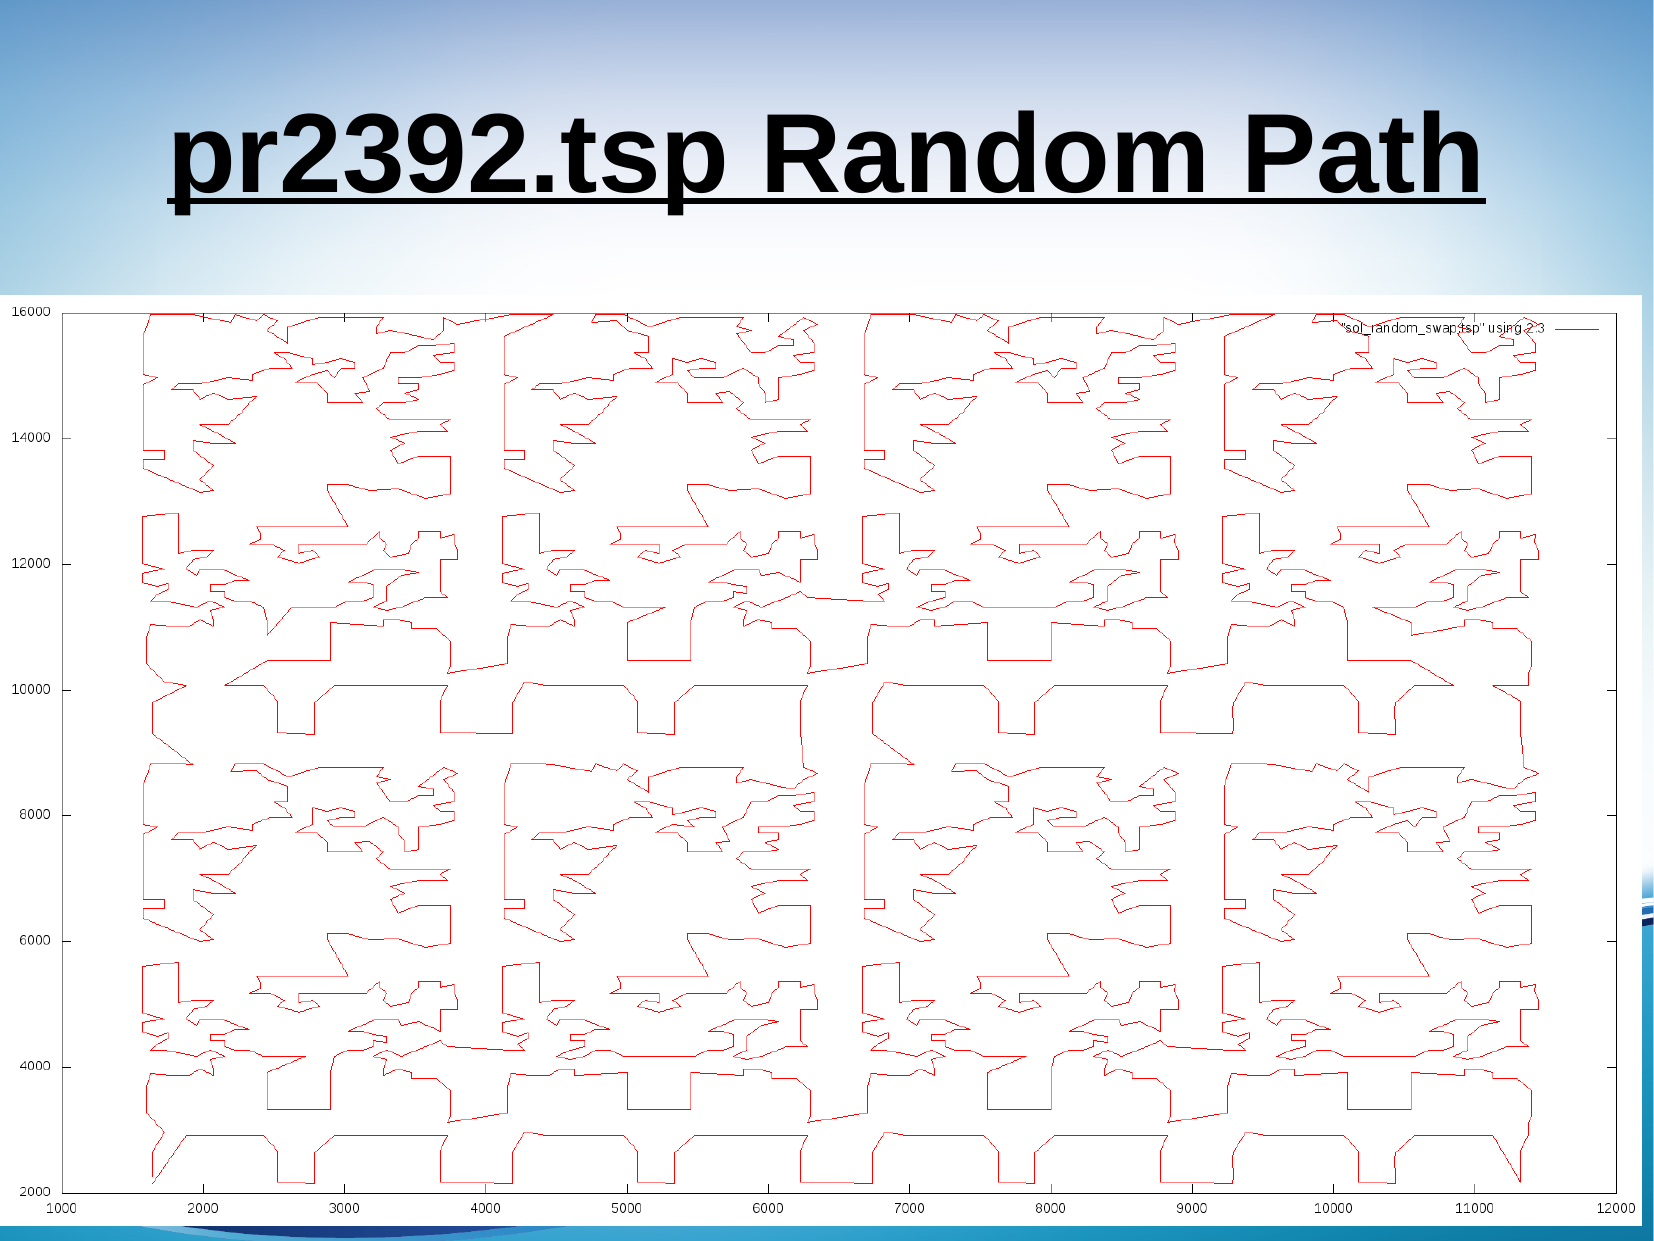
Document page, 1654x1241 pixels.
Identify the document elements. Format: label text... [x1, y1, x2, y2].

title pr2392.tsp Random Path [82, 49, 1571, 257]
picture [0, 0, 1654, 1241]
